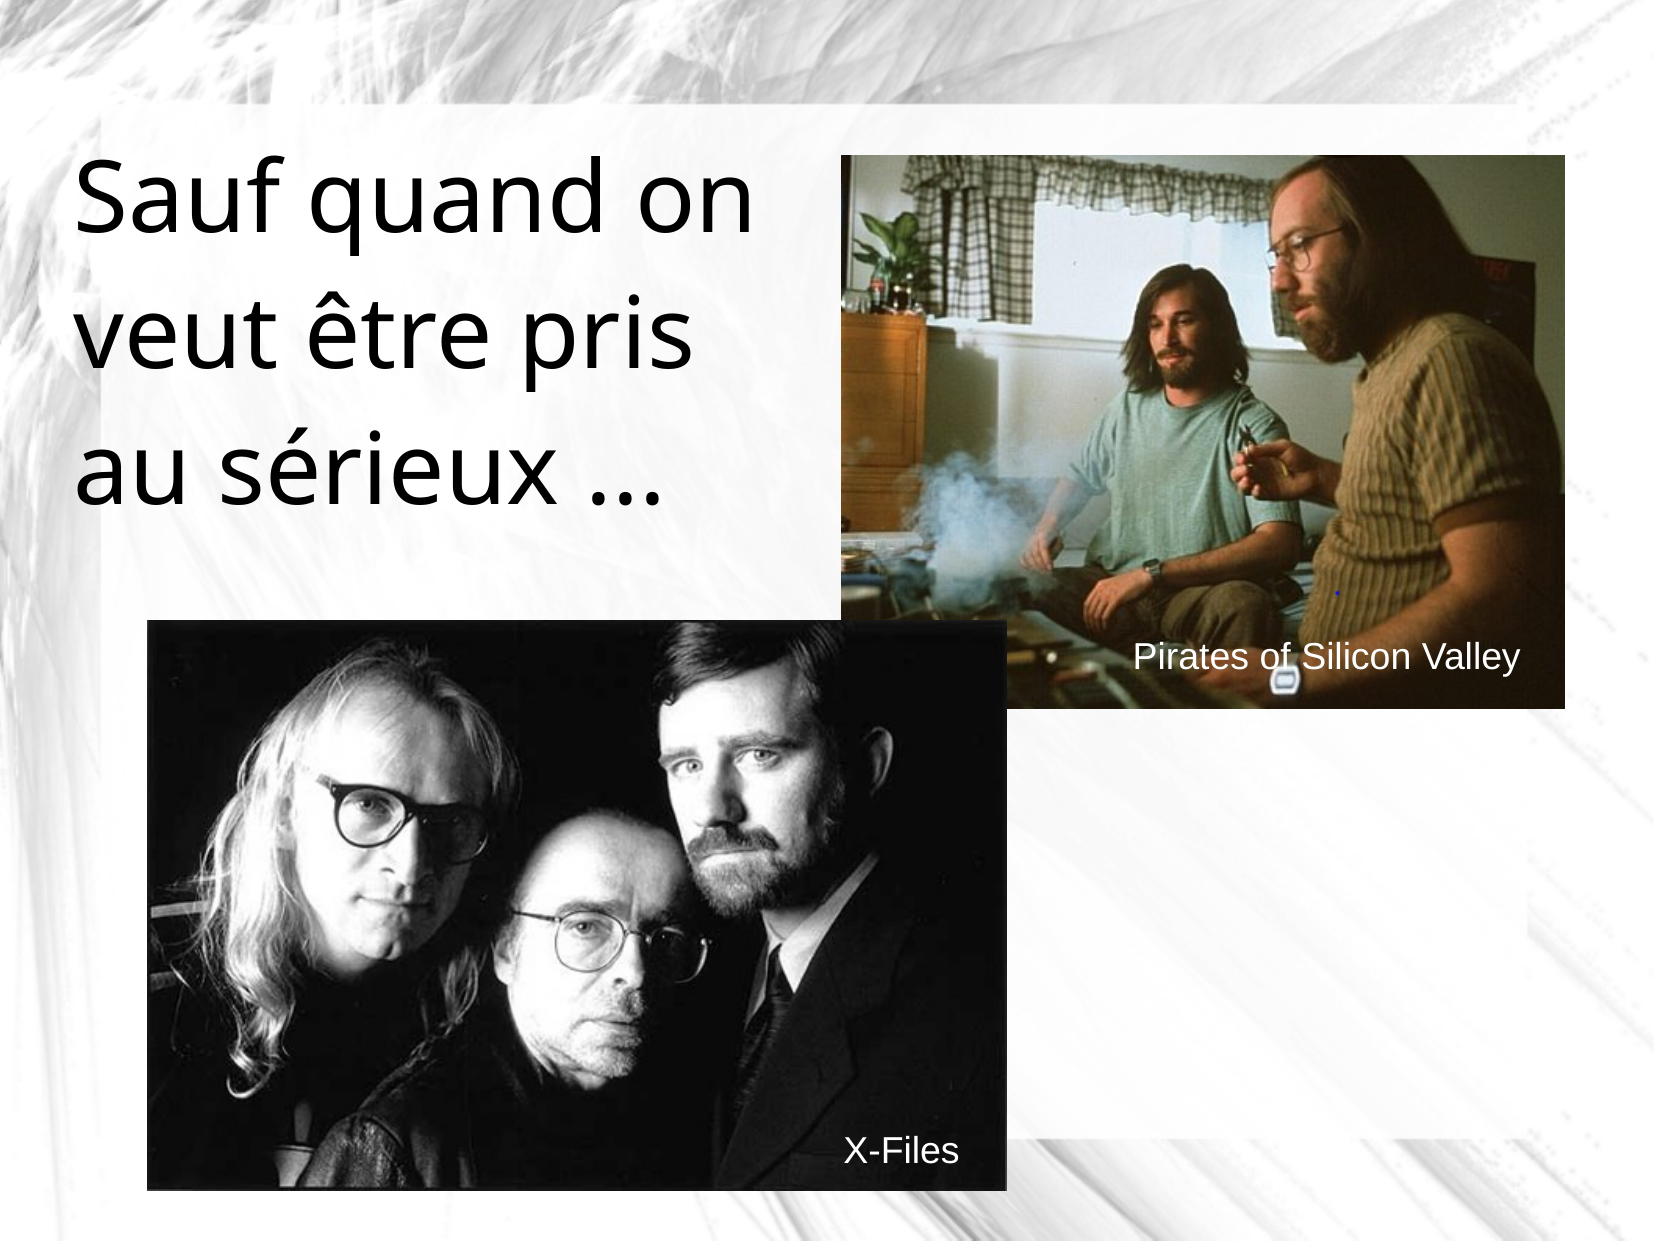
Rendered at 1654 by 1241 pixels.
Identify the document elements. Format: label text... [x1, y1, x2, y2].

text_box X-Files [828, 1122, 975, 1179]
picture [0, 0, 1654, 1241]
text_box Pirates of Silicon Valley [1118, 628, 1536, 686]
text_box Sauf quand on veut être pris au sérieux ... [59, 118, 798, 602]
